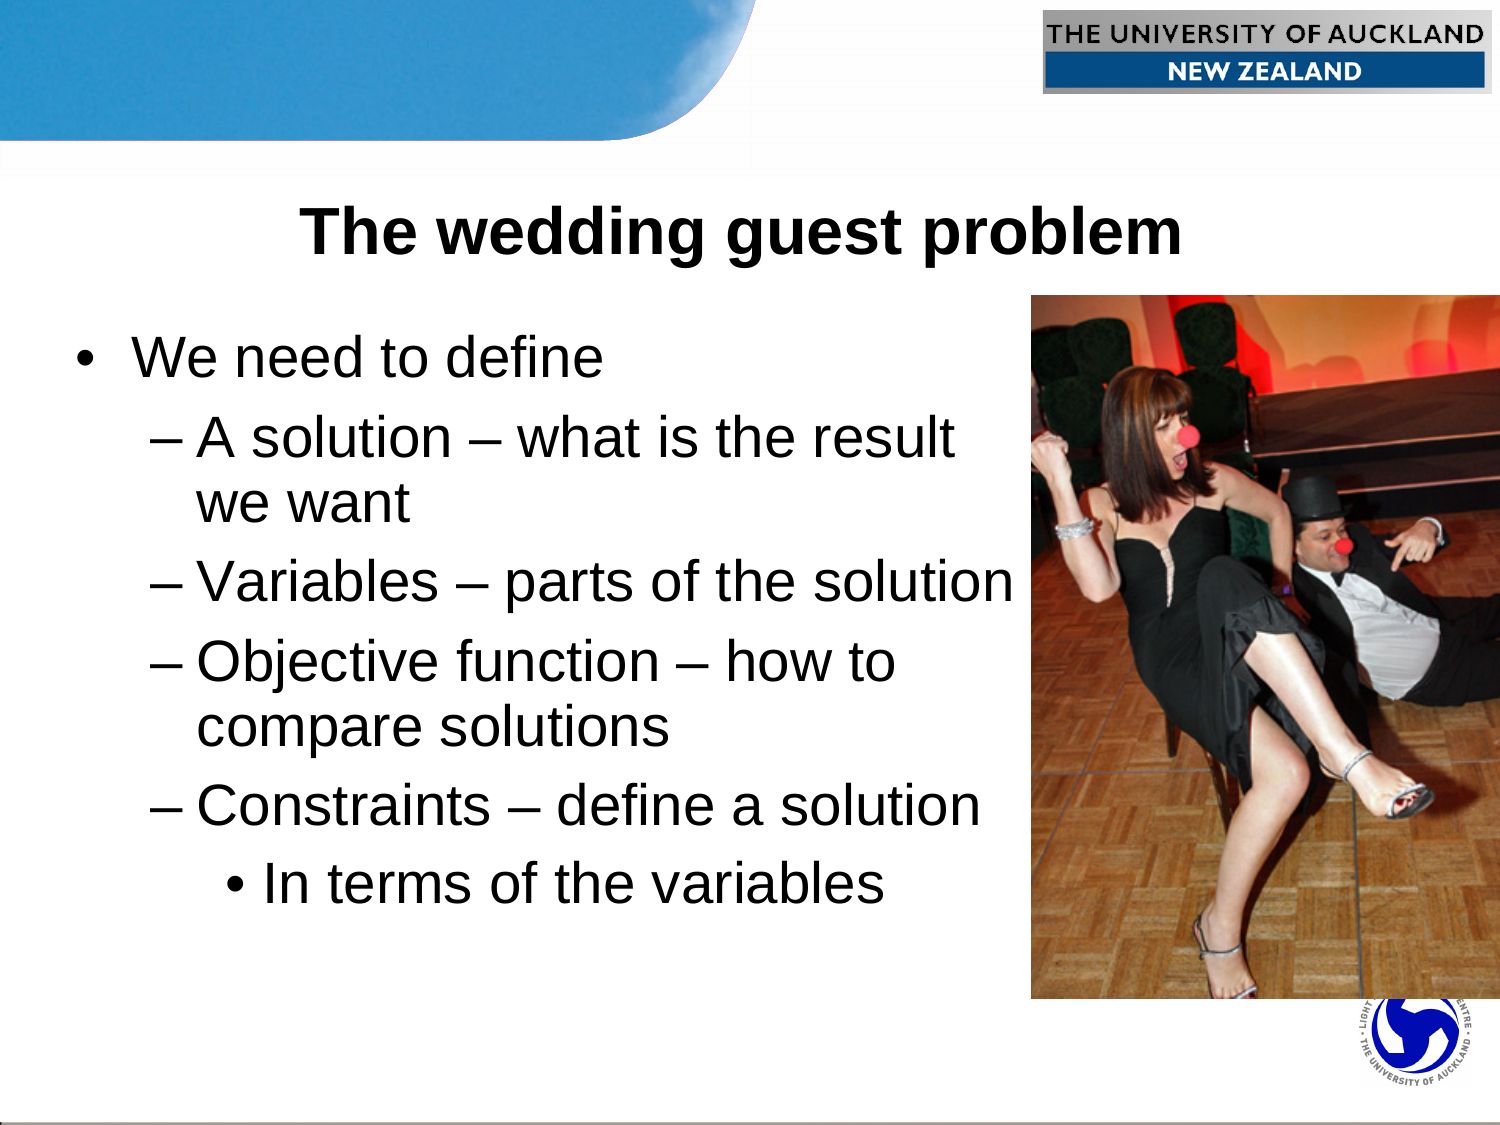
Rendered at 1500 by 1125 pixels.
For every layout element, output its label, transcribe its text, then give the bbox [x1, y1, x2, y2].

list We need to define A solution – what is the result we want Variables – parts of the solution Objective function – how to compare solutions Constraints – define a solution In terms of the variables [75, 324, 1034, 1068]
title The wedding guest problem [67, 166, 1418, 296]
picture [1031, 295, 1500, 1086]
picture [0, 0, 1500, 181]
